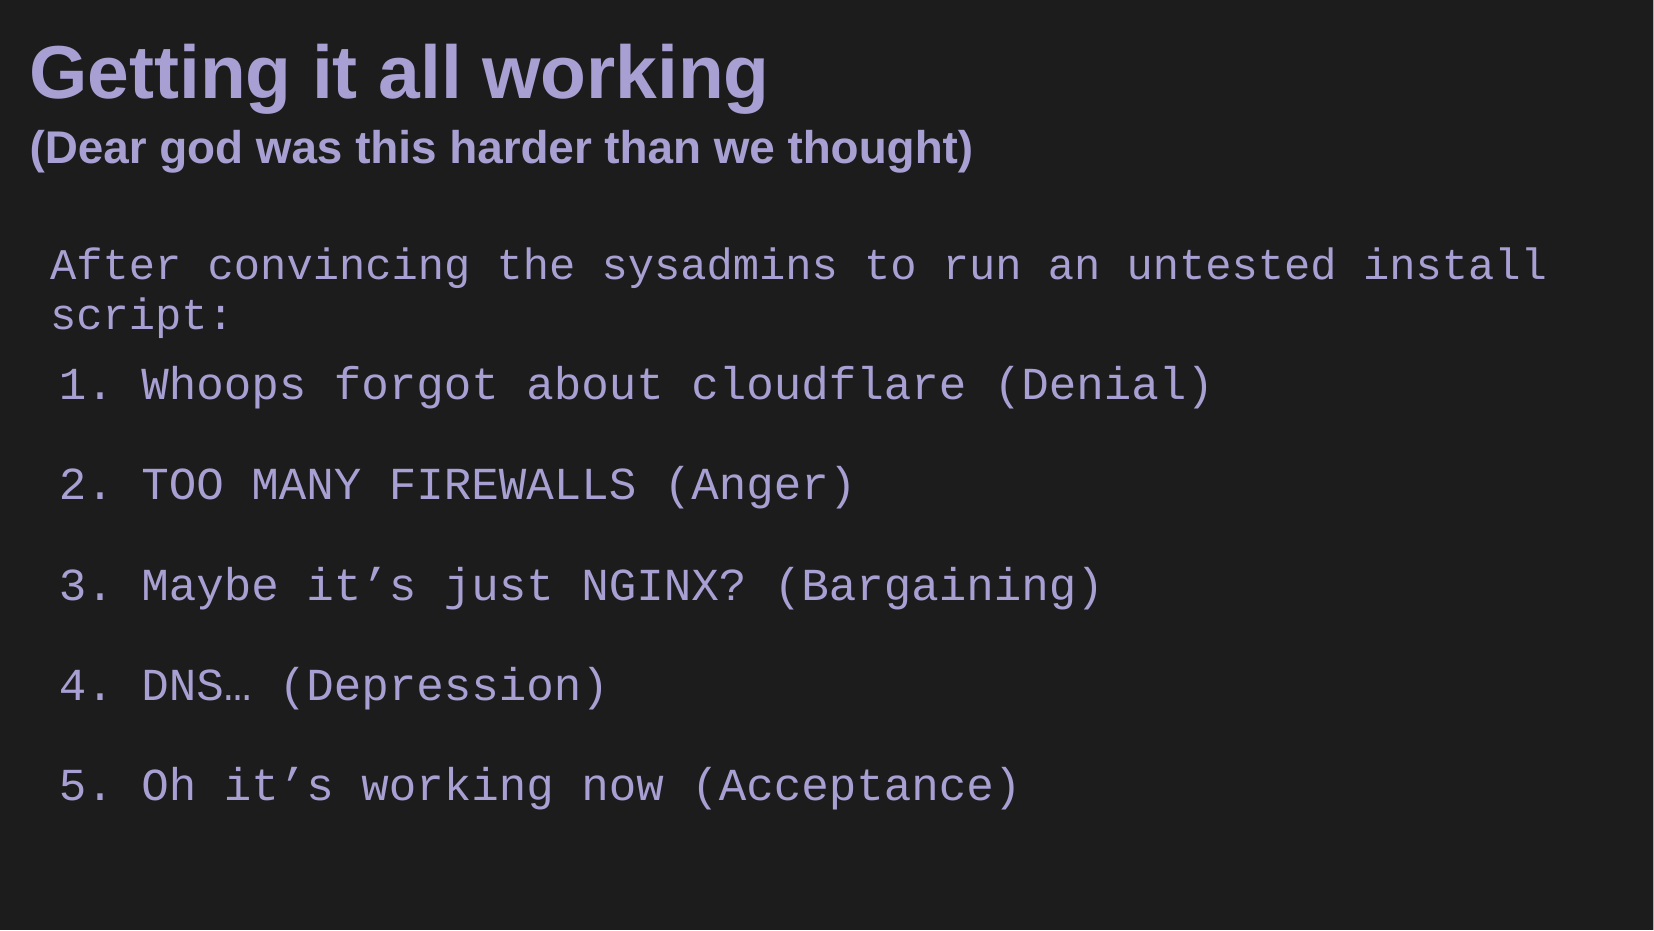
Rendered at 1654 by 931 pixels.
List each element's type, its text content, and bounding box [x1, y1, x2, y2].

text_box After convincing the sysadmins to run an untested install script: [0, 236, 1565, 355]
title Getting it all working [29, 11, 1536, 88]
title (Dear god was this harder than we thought) [29, 88, 1536, 207]
text_box 1. Whoops forgot about cloudflare (Denial) 2. TOO MANY FIREWALLS (Anger) 3. Maybe it’s just NGINX? (Bargaining) 4. DNS… (Depression) 5. Oh it’s working now (Acceptance) [0, 354, 1536, 857]
